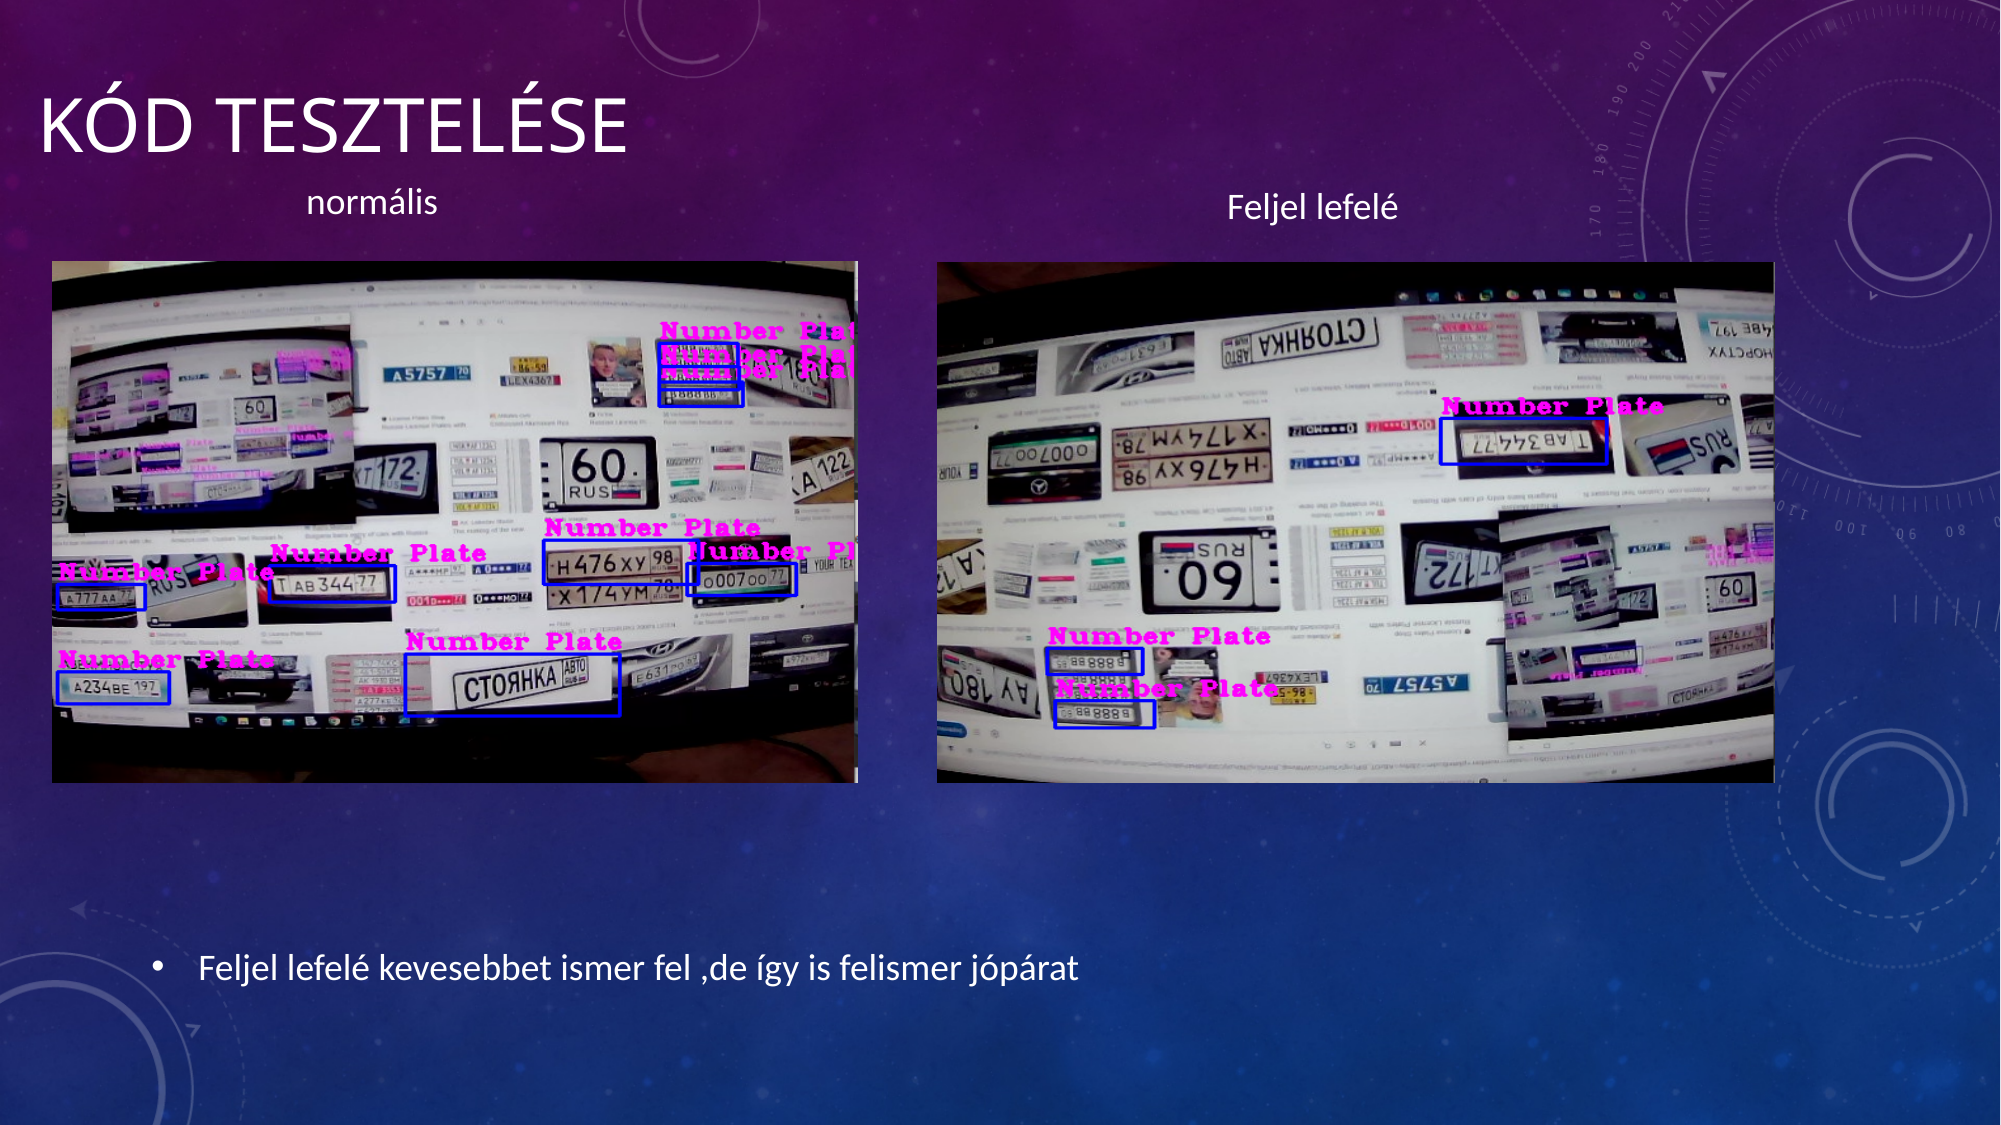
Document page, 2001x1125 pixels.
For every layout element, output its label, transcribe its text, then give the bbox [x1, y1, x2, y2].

text_box Feljel lefelé kevesebbet ismer fel ,de így is felismer jópárat [136, 935, 1540, 997]
text_box normális [291, 169, 742, 231]
title Kód tesztelése [22, 52, 1159, 193]
picture [937, 262, 1775, 783]
text_box Feljel lefelé [1212, 174, 1663, 235]
picture [52, 261, 858, 783]
